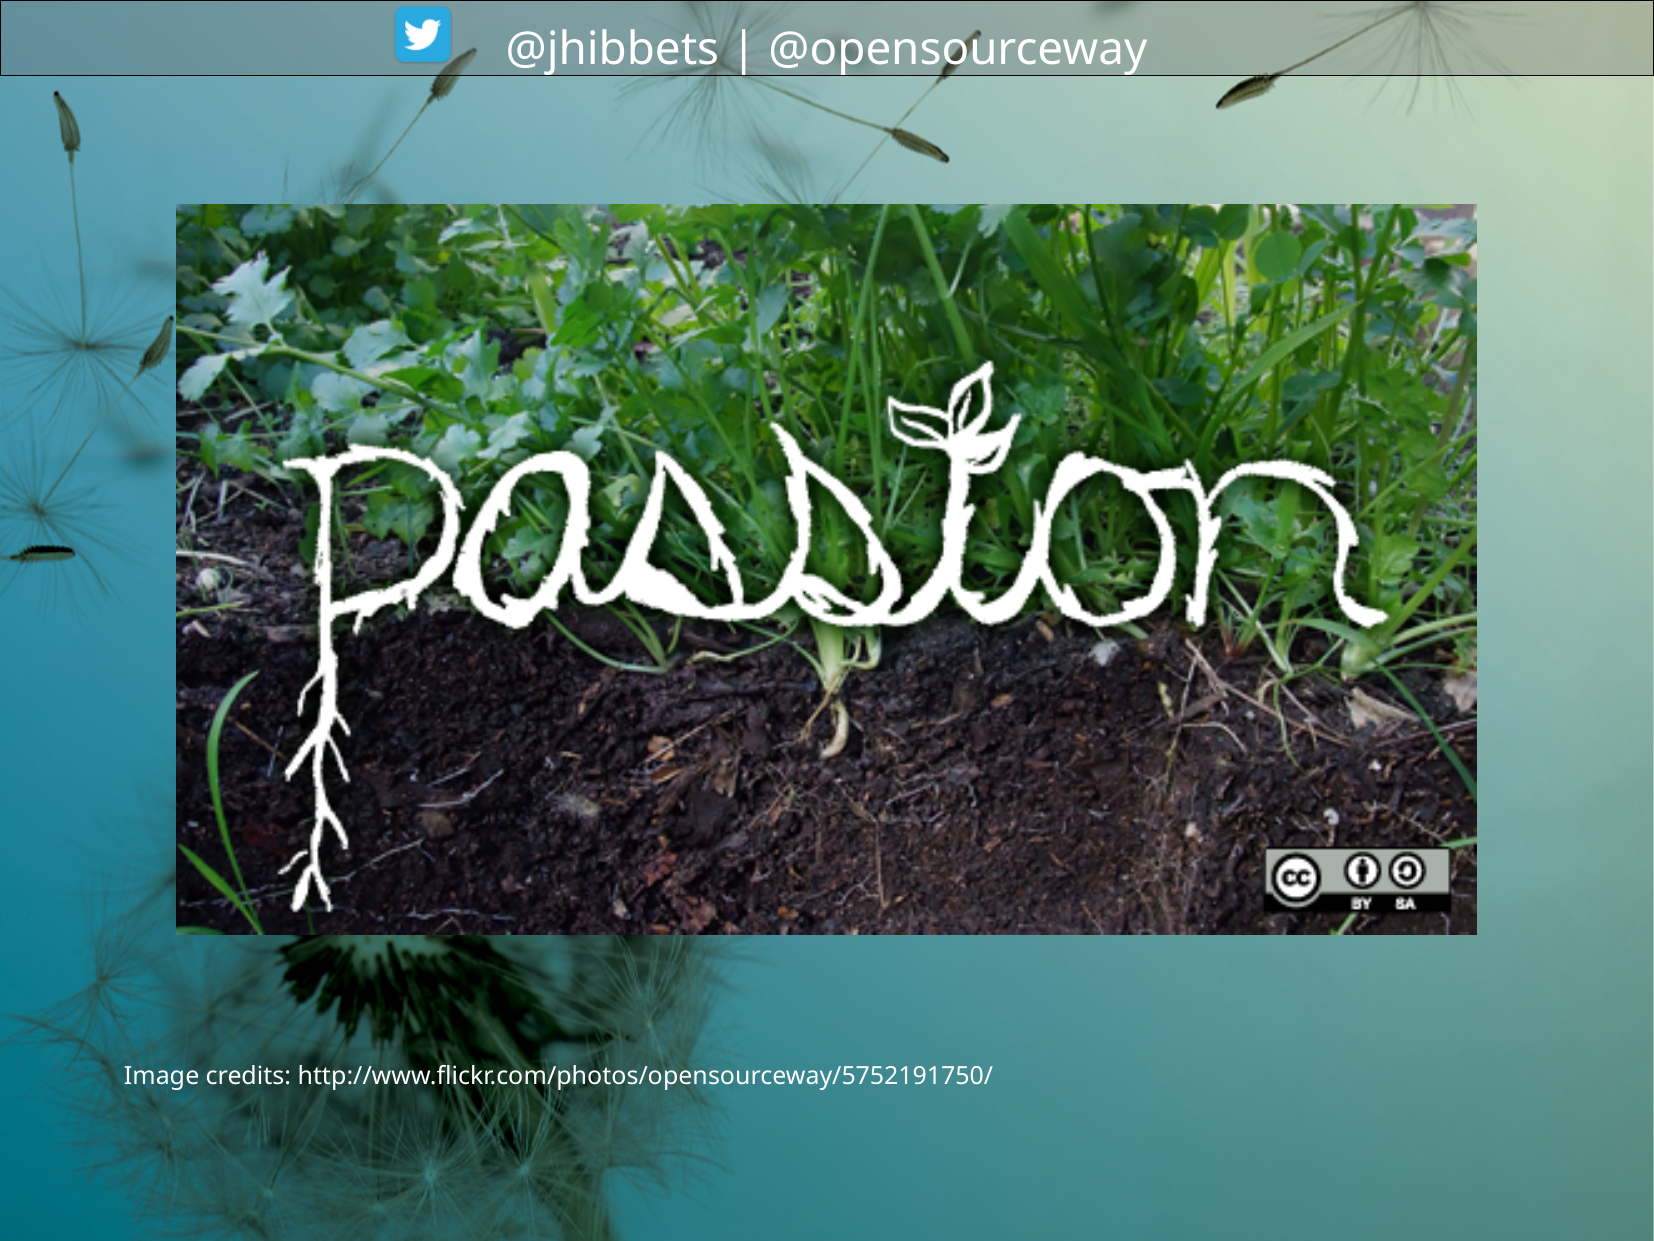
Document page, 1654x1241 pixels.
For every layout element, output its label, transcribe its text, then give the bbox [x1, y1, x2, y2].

picture [0, 76, 1654, 1241]
text_box Image credits: http://www.flickr.com/photos/opensourceway/5752191750/ [109, 1050, 1006, 1094]
picture [393, 5, 454, 66]
